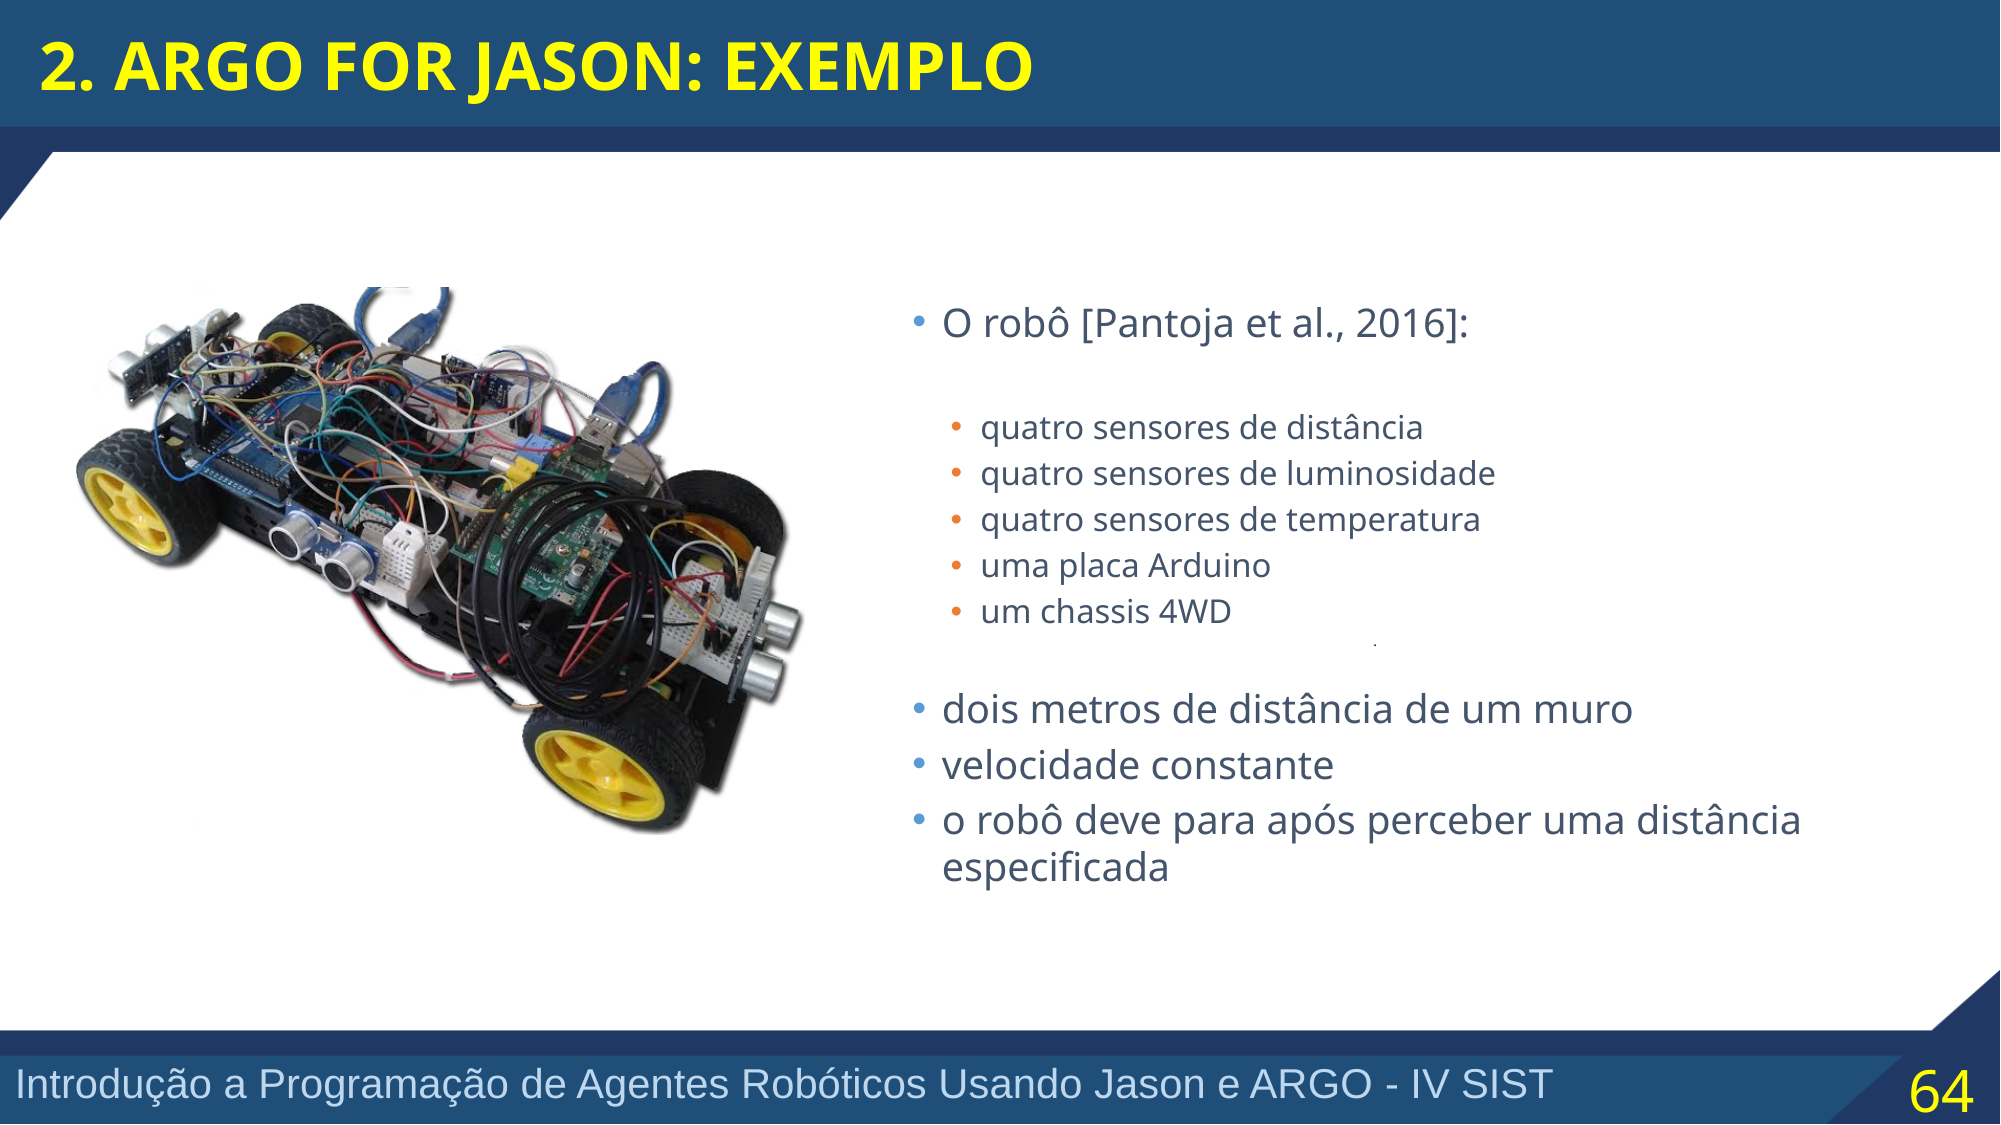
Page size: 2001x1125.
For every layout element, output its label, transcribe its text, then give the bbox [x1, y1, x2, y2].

picture [0, 0, 2000, 1124]
text_box 2. ARGO FOR JASON: EXEMPLO [24, 16, 2000, 112]
text_box O robô [Pantoja et al., 2016]: quatro sensores de distância quatro sensores de luminosidade quatro sensores de temperatura uma placa Arduino um chassis 4WD dois metros de distância de um muro velocidade constante o robô deve para após perceber uma distância especificada [882, 290, 1942, 898]
